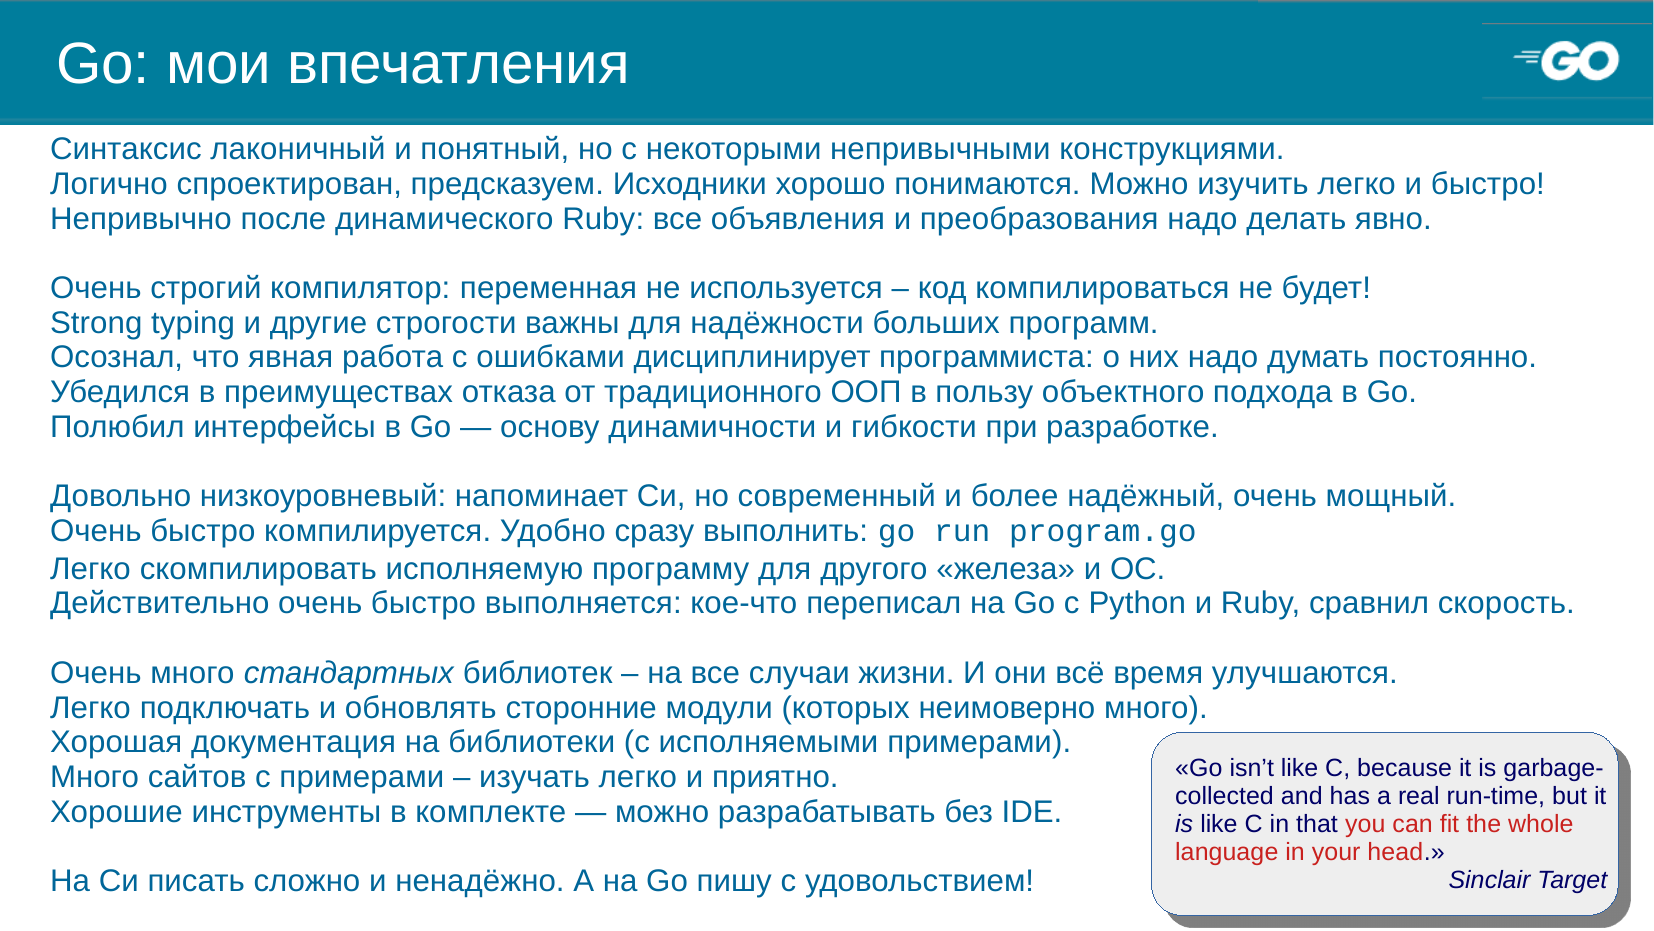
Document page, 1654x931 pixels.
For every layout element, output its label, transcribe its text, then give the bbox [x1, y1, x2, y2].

picture [1542, 41, 1619, 81]
text_box Go: мои впечатления [41, 23, 1495, 104]
text_box «Go isn’t like C, because it is garbage- collected and has a real run-time, but it is like C in that you can fit the whole language in your head.» Sinclair Target [1151, 732, 1619, 916]
text_box Синтаксис лаконичный и понятный, но с некоторыми непривычными конструкциями. Логично спроектирован, предсказуем. Исходники хорошо понимаются. Можно изучить легко и быстро! Непривычно после динамического Ruby: все объявления и преобразования надо делать явно. Очень строгий компилятор: переменная не используется – код компилироваться не будет! Strong typing и другие строгости важны для надёжности больших программ. Осознал, что явная работа с ошибками дисциплинирует программиста: о них надо думать постоянно. Убедился в преимуществах отказа от традиционного ООП в пользу объектного подхода в Go. Полюбил интерфейсы в Go — основу динамичности и гибкости при разработке. Довольно низкоуровневый: напоминает Си, но современный и более надёжный, очень мощный. Очень быстро компилируется. Удобно сразу выполнить: go run program.go Легко скомпилировать исполняемую программу для другого «железа» и ОС. Действительно очень быстро выполняется: кое-что переписал на Go c Python и Ruby, сравнил скорость. Очень много стандартных библиотек – на все случаи жизни. И они всё время улучшаются. Легко подключать и обновлять сторонние модули (которых неимоверно много). Хорошая документация на библиотеки (с исполняемыми примерами). Много сайтов с примерами – изучать легко и приятно. Хорошие инструменты в комплекте — можно разрабатывать без IDE. На Си писать сложно и ненадёжно. А на Go пишу с удовольствием! [35, 124, 1619, 906]
